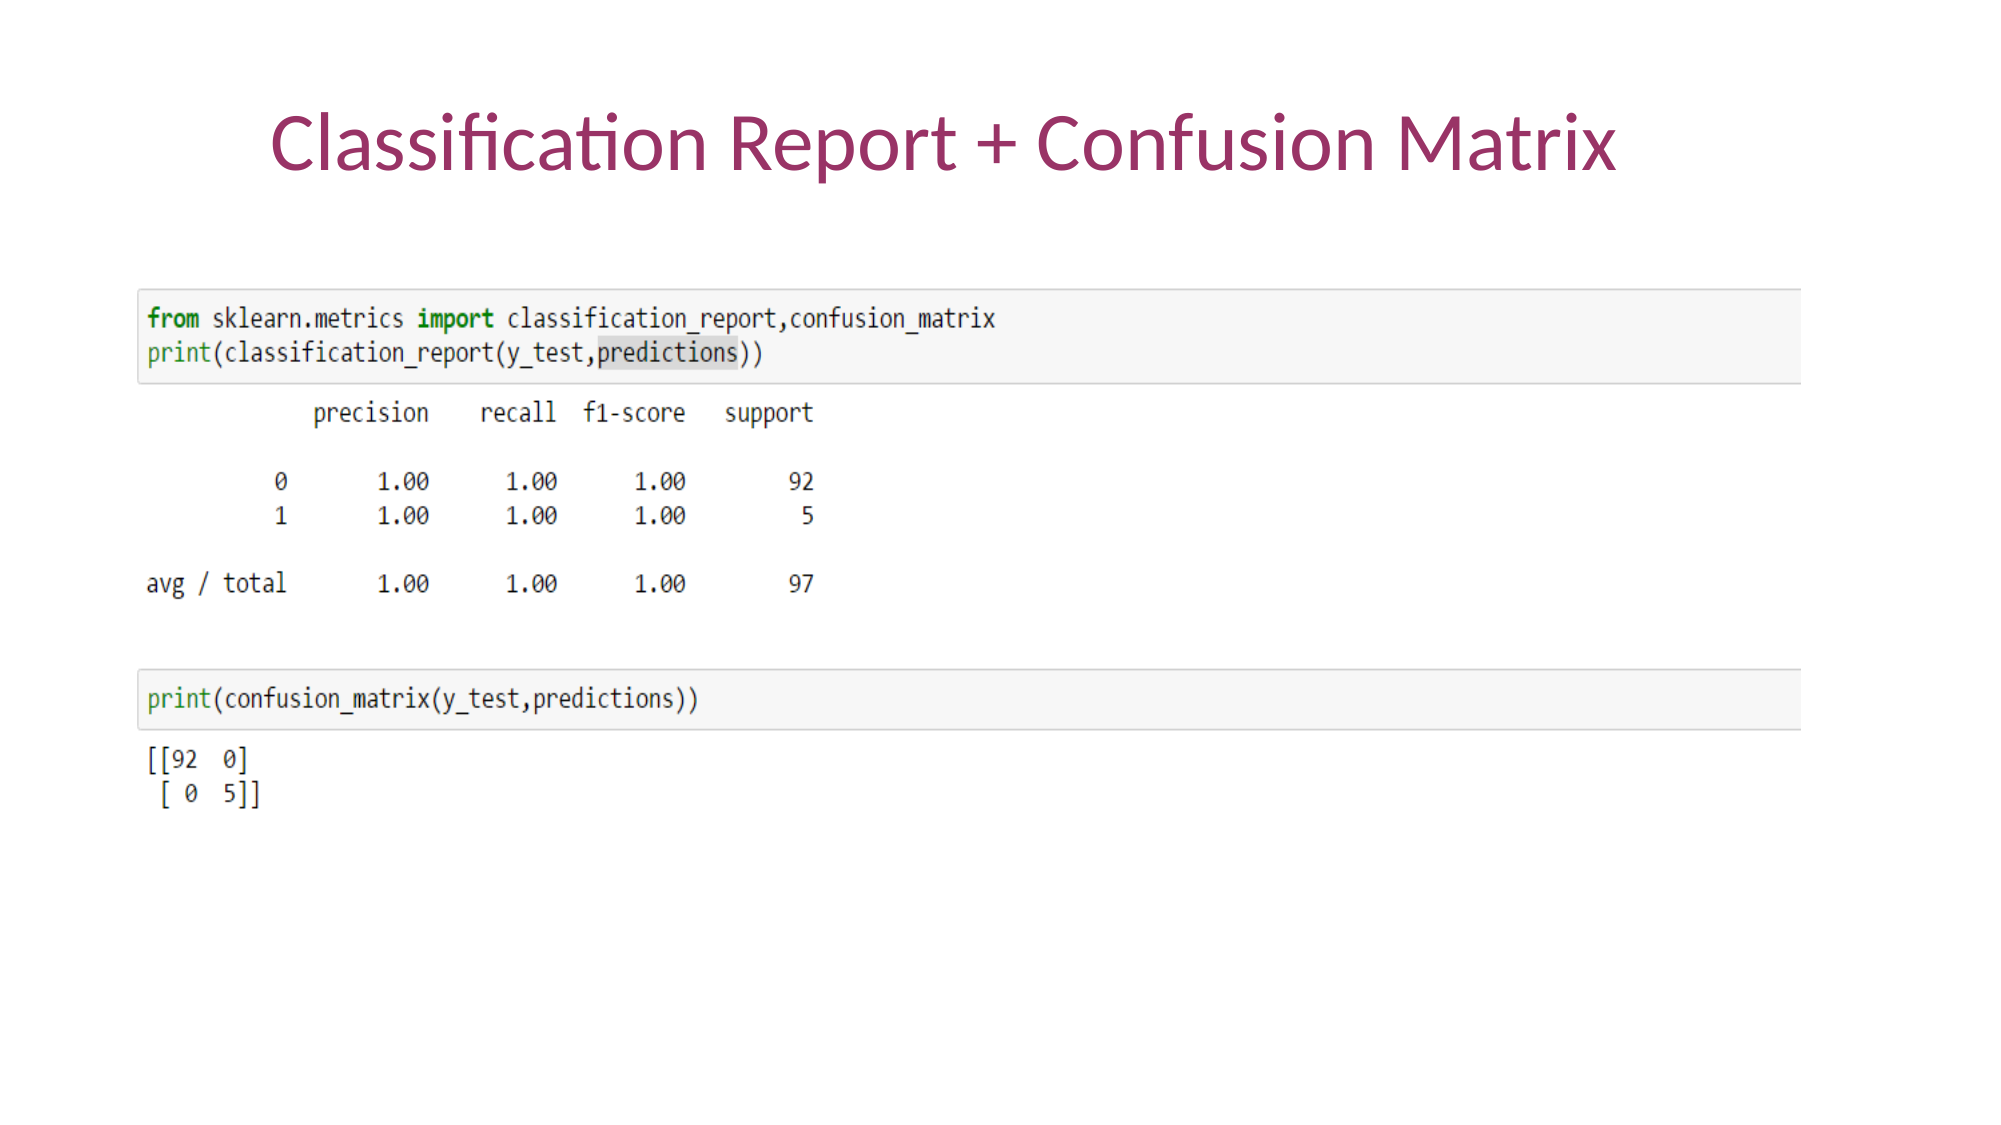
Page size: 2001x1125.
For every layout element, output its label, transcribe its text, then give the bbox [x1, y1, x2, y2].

text_box Classification Report + Confusion Matrix [90, 80, 1801, 196]
picture [128, 284, 1801, 826]
